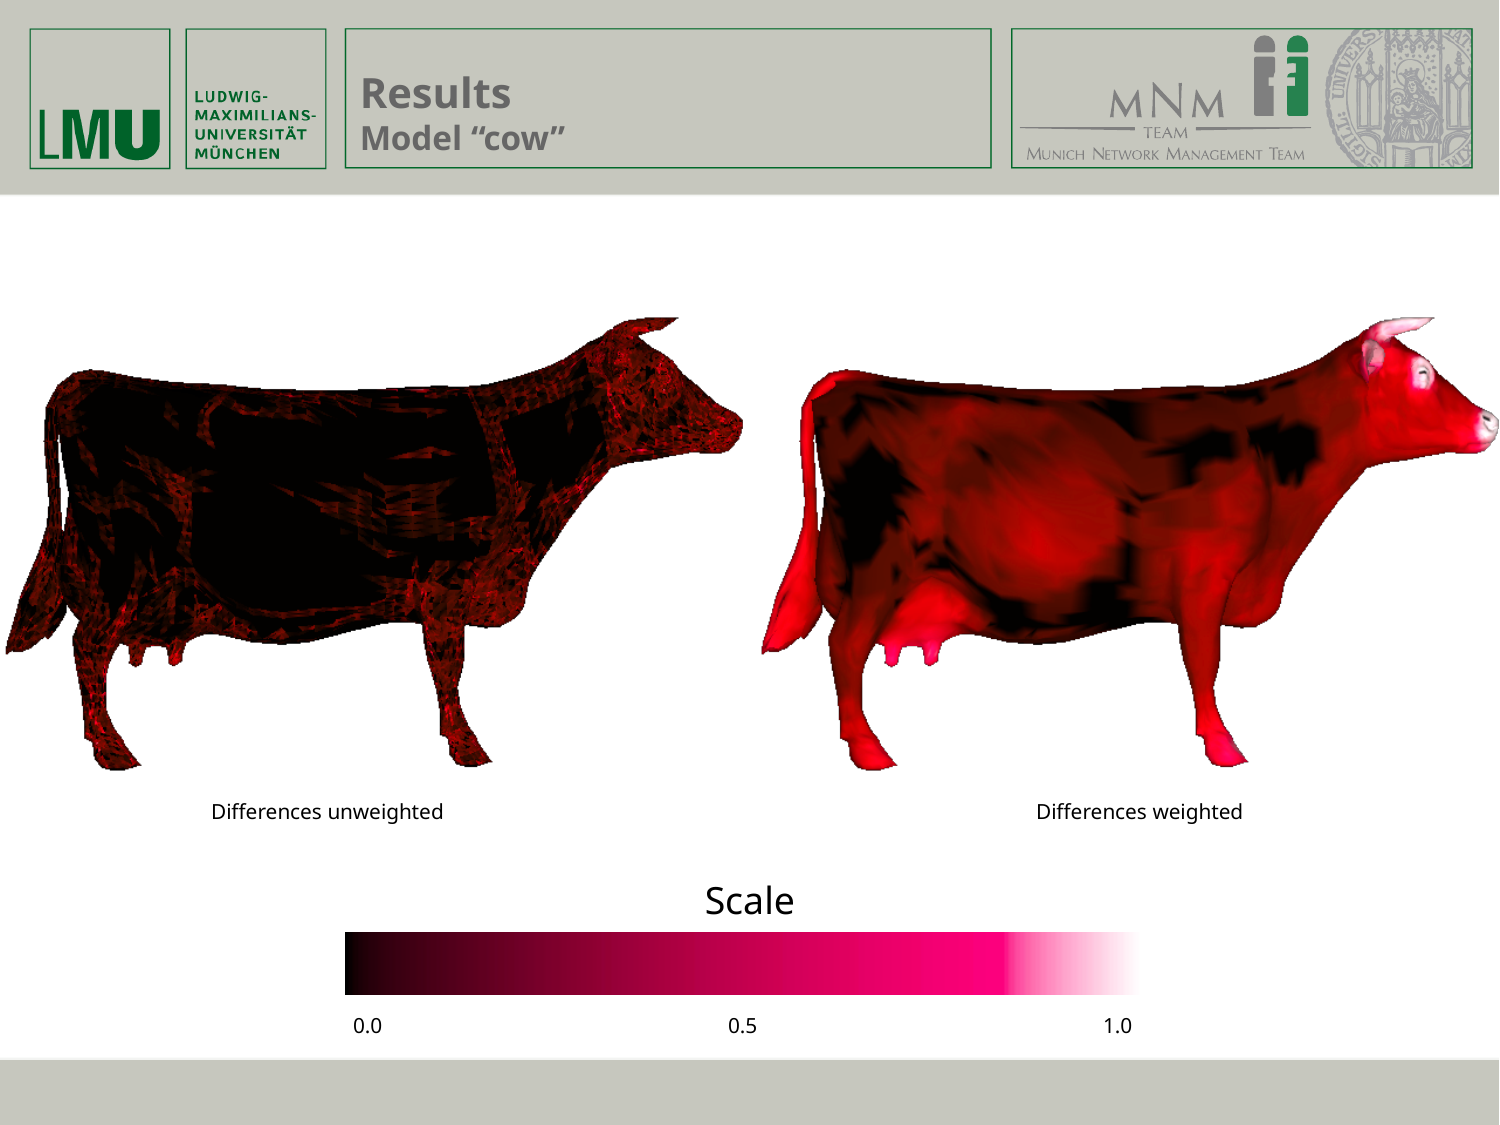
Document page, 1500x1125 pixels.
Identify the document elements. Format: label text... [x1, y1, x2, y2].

picture [0, 0, 1499, 196]
picture [0, 1058, 1499, 1125]
text_box Results Model “cow” [345, 59, 986, 165]
picture [345, 933, 1141, 995]
text_box Scale [345, 870, 1156, 933]
text_box Differences unweighted Differences weighted [30, 791, 1425, 852]
picture [0, 314, 1500, 773]
text_box 0.0 0.5 1.0 [255, 1005, 1231, 1051]
